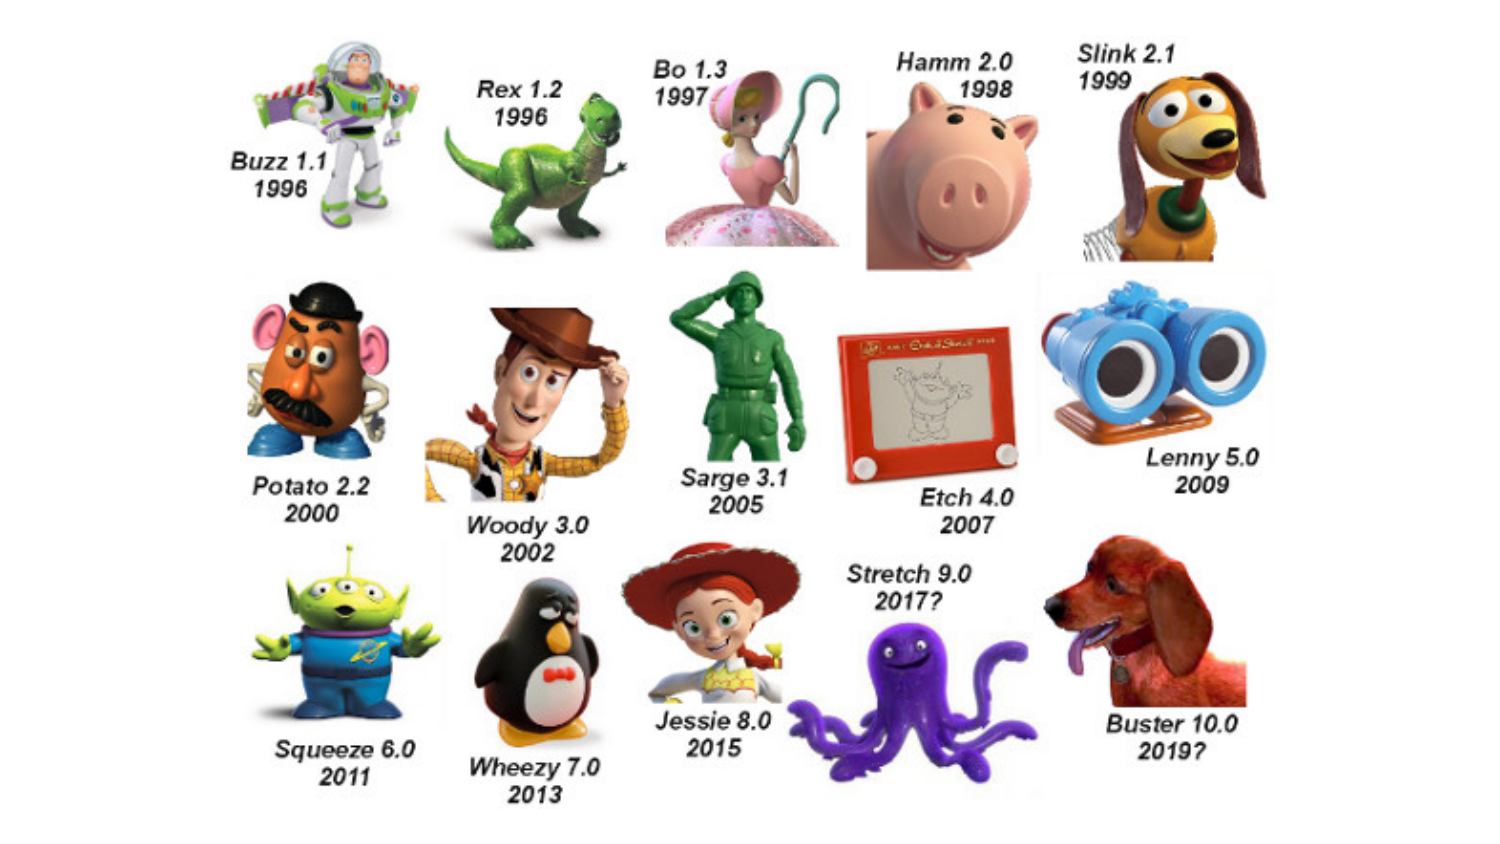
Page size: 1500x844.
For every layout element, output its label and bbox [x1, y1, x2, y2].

picture [225, 35, 1275, 809]
